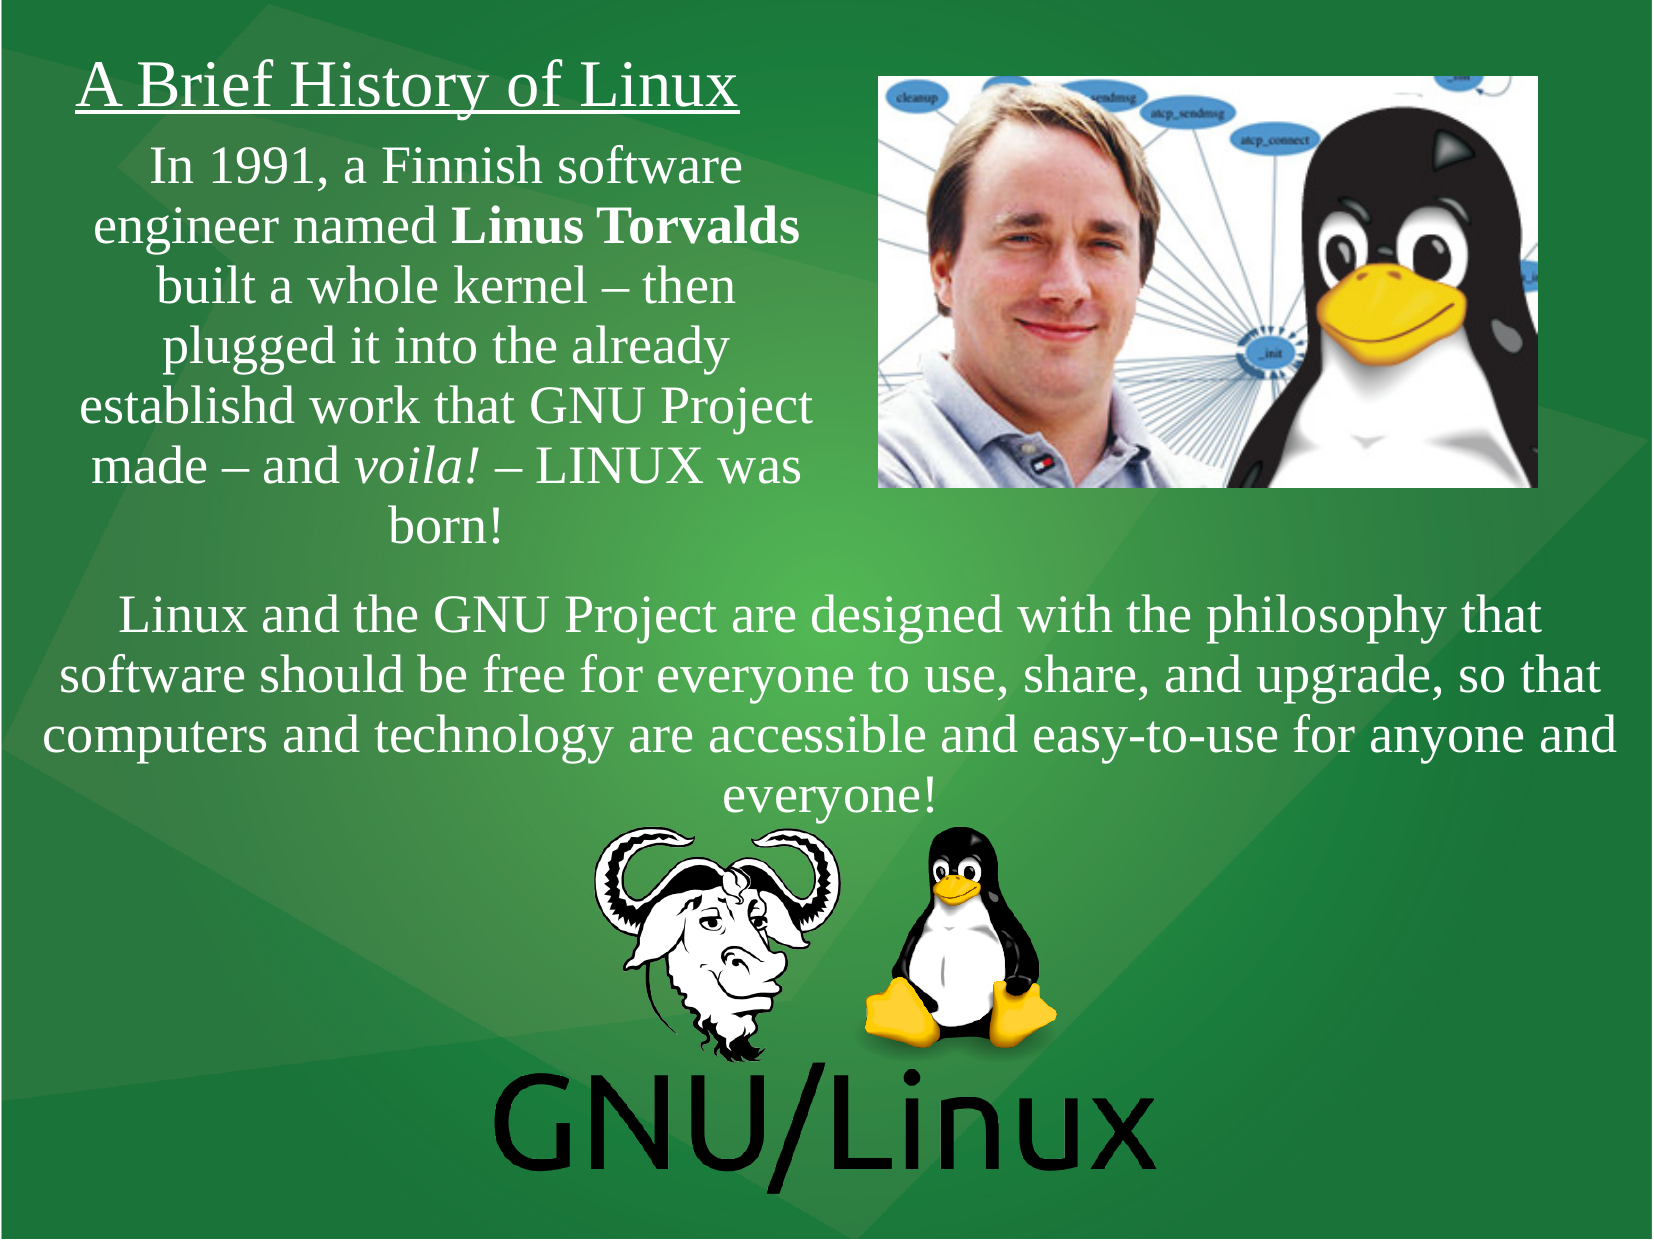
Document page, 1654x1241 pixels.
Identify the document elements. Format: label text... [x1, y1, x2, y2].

text_box In 1991, a Finnish software engineer named Linus Torvalds built a whole kernel – then plugged it into the already establishd work that GNU Project made – and voila! – LINUX was born! [68, 134, 826, 545]
picture [0, 0, 1652, 1241]
text_box Linux and the GNU Project are designed with the philosophy that software should be free for everyone to use, share, and upgrade, so that computers and technology are accessible and easy-to-use for anyone and everyone! [37, 545, 1626, 863]
title A Brief History of Linux [75, 0, 1564, 188]
